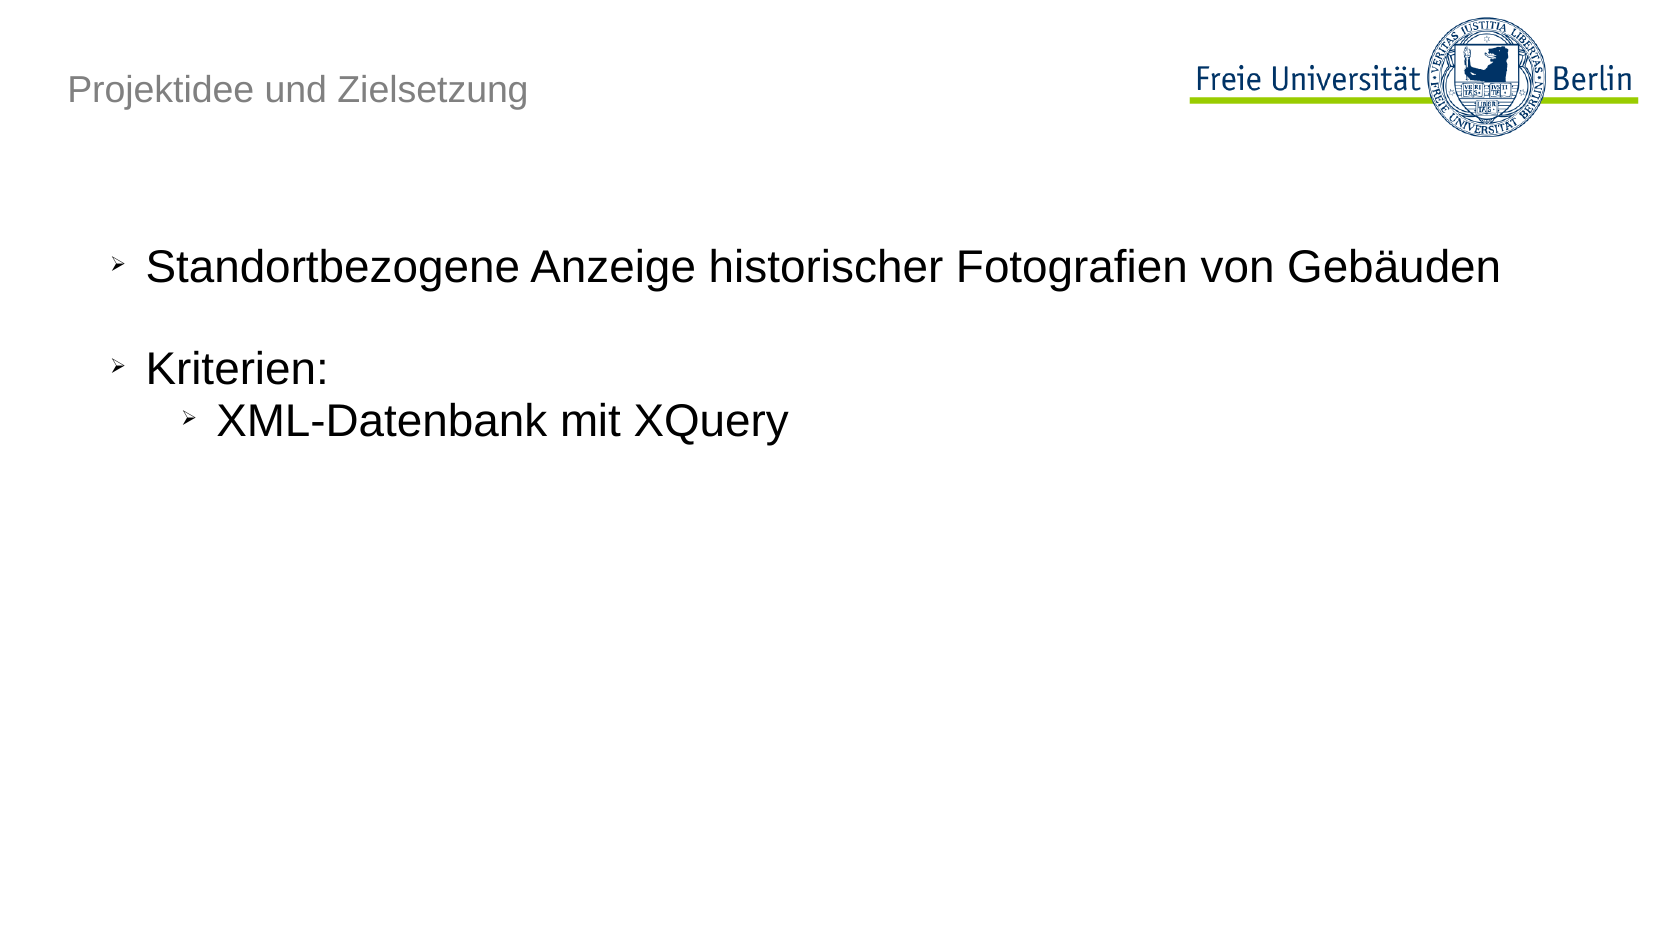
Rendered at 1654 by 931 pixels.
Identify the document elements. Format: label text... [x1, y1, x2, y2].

picture [1185, 11, 1642, 142]
text_box Standortbezogene Anzeige historischer Fotografien von Gebäuden Kriterien: XML-Datenbank mit XQuery [95, 233, 1517, 454]
text_box Projektidee und Zielsetzung [52, 61, 544, 119]
